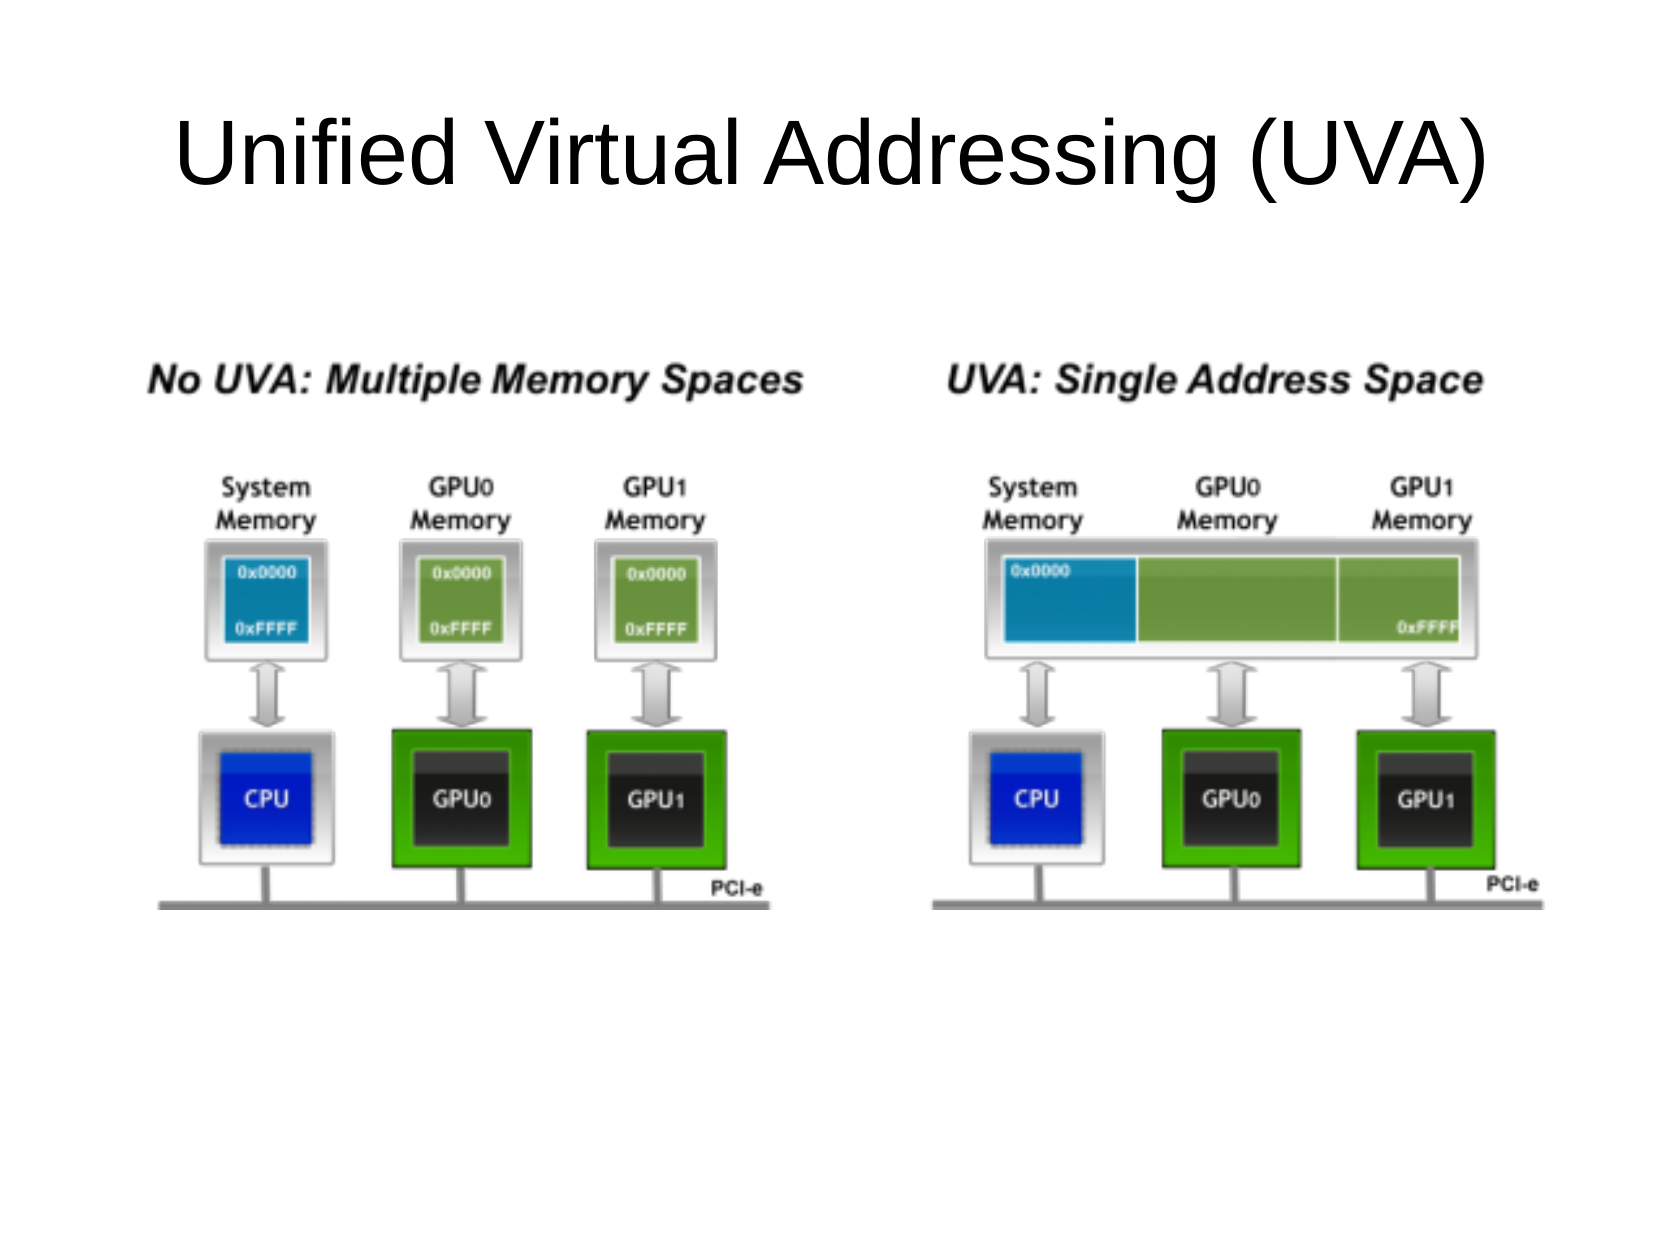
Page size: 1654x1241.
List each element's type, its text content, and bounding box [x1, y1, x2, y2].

title Unified Virtual Addressing (UVA) [88, 49, 1577, 257]
picture [122, 342, 1553, 910]
